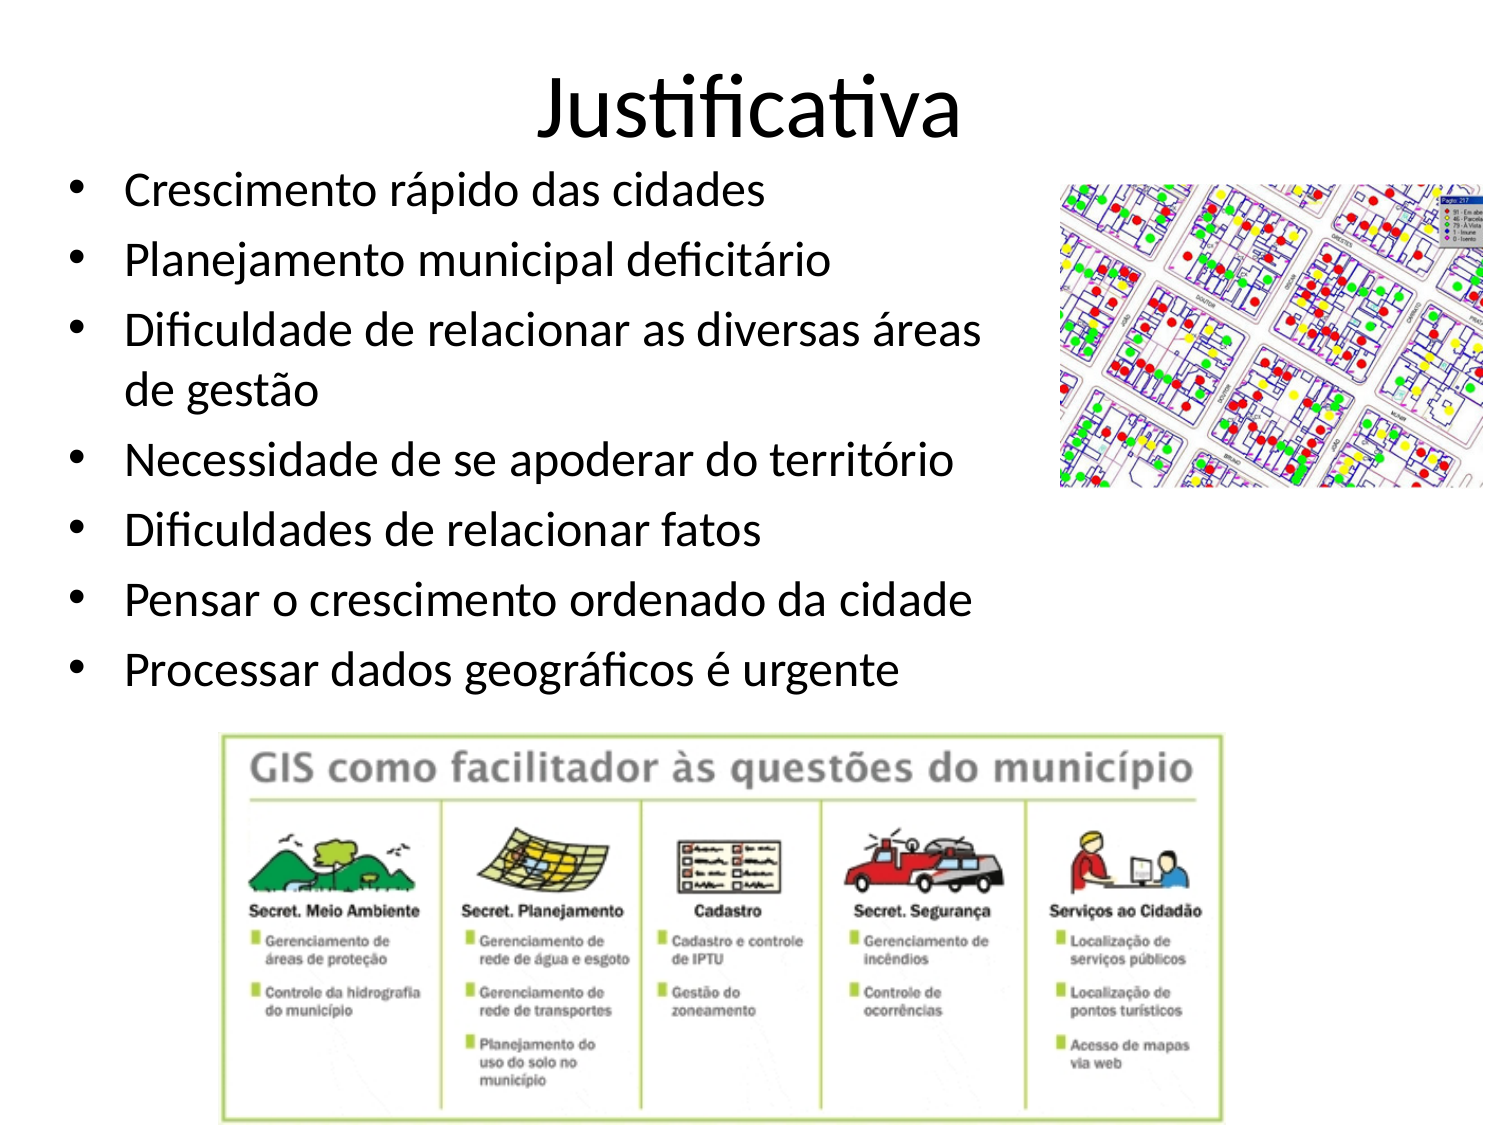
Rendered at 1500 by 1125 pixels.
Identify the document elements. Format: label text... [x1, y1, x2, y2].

picture [218, 732, 1226, 1125]
picture [1060, 184, 1483, 492]
title Justificativa [75, 7, 1425, 195]
list Crescimento rápido das cidades Planejamento municipal deficitário Dificuldade de relacionar as diversas áreas de gestão Necessidade de se apoderar do território Dificuldades de relacionar fatos Pensar o crescimento ordenado da cidade Processar dados geográficos é urgente [53, 149, 1047, 892]
